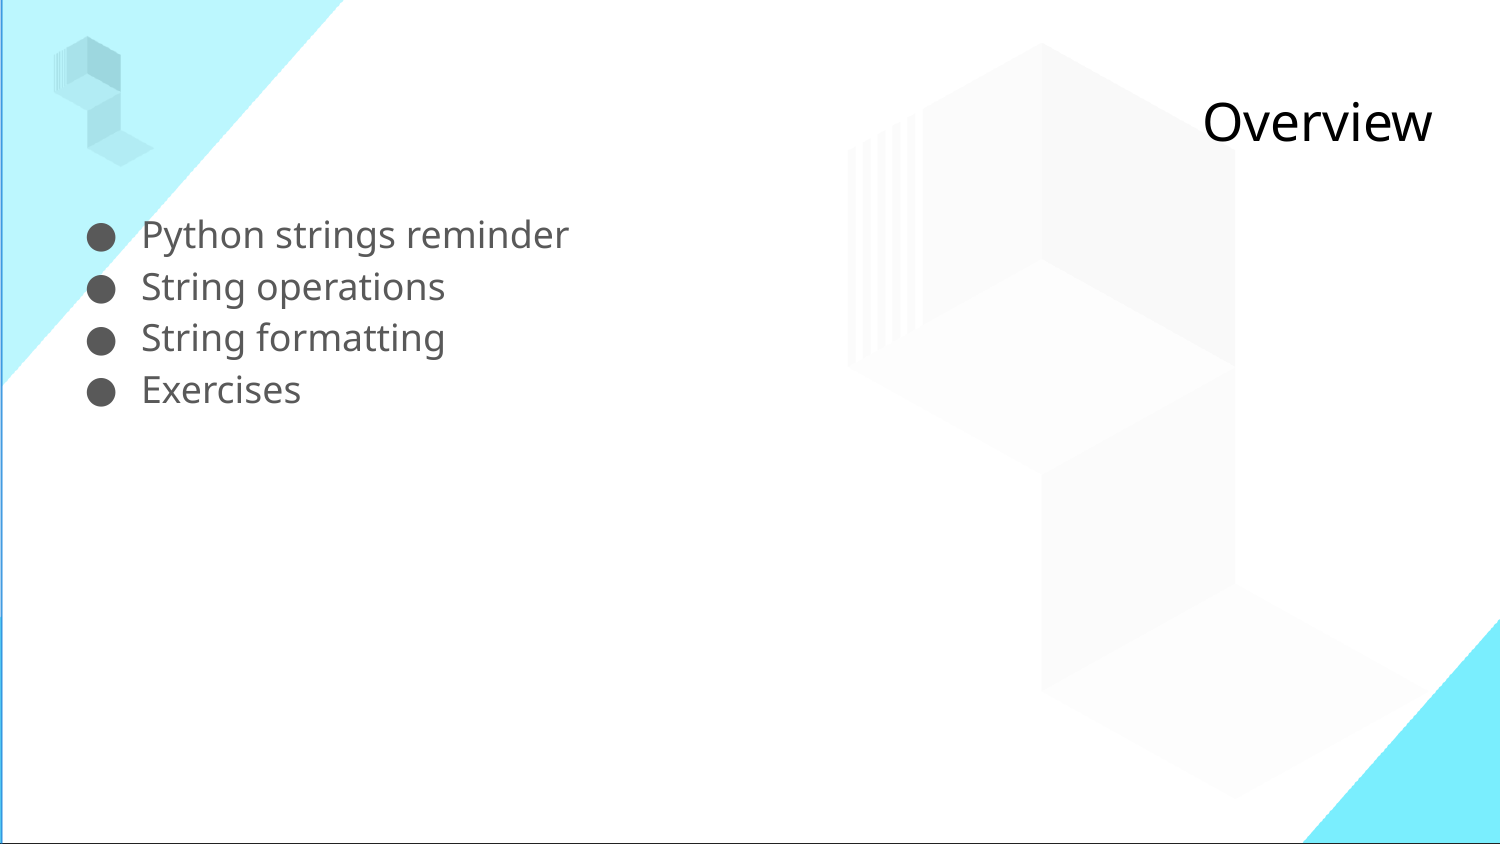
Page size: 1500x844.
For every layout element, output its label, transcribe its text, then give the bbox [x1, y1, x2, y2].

title Overview [51, 72, 1449, 167]
picture [0, 0, 1500, 844]
list Python strings reminder String operations String formatting Exercises [51, 189, 1449, 750]
